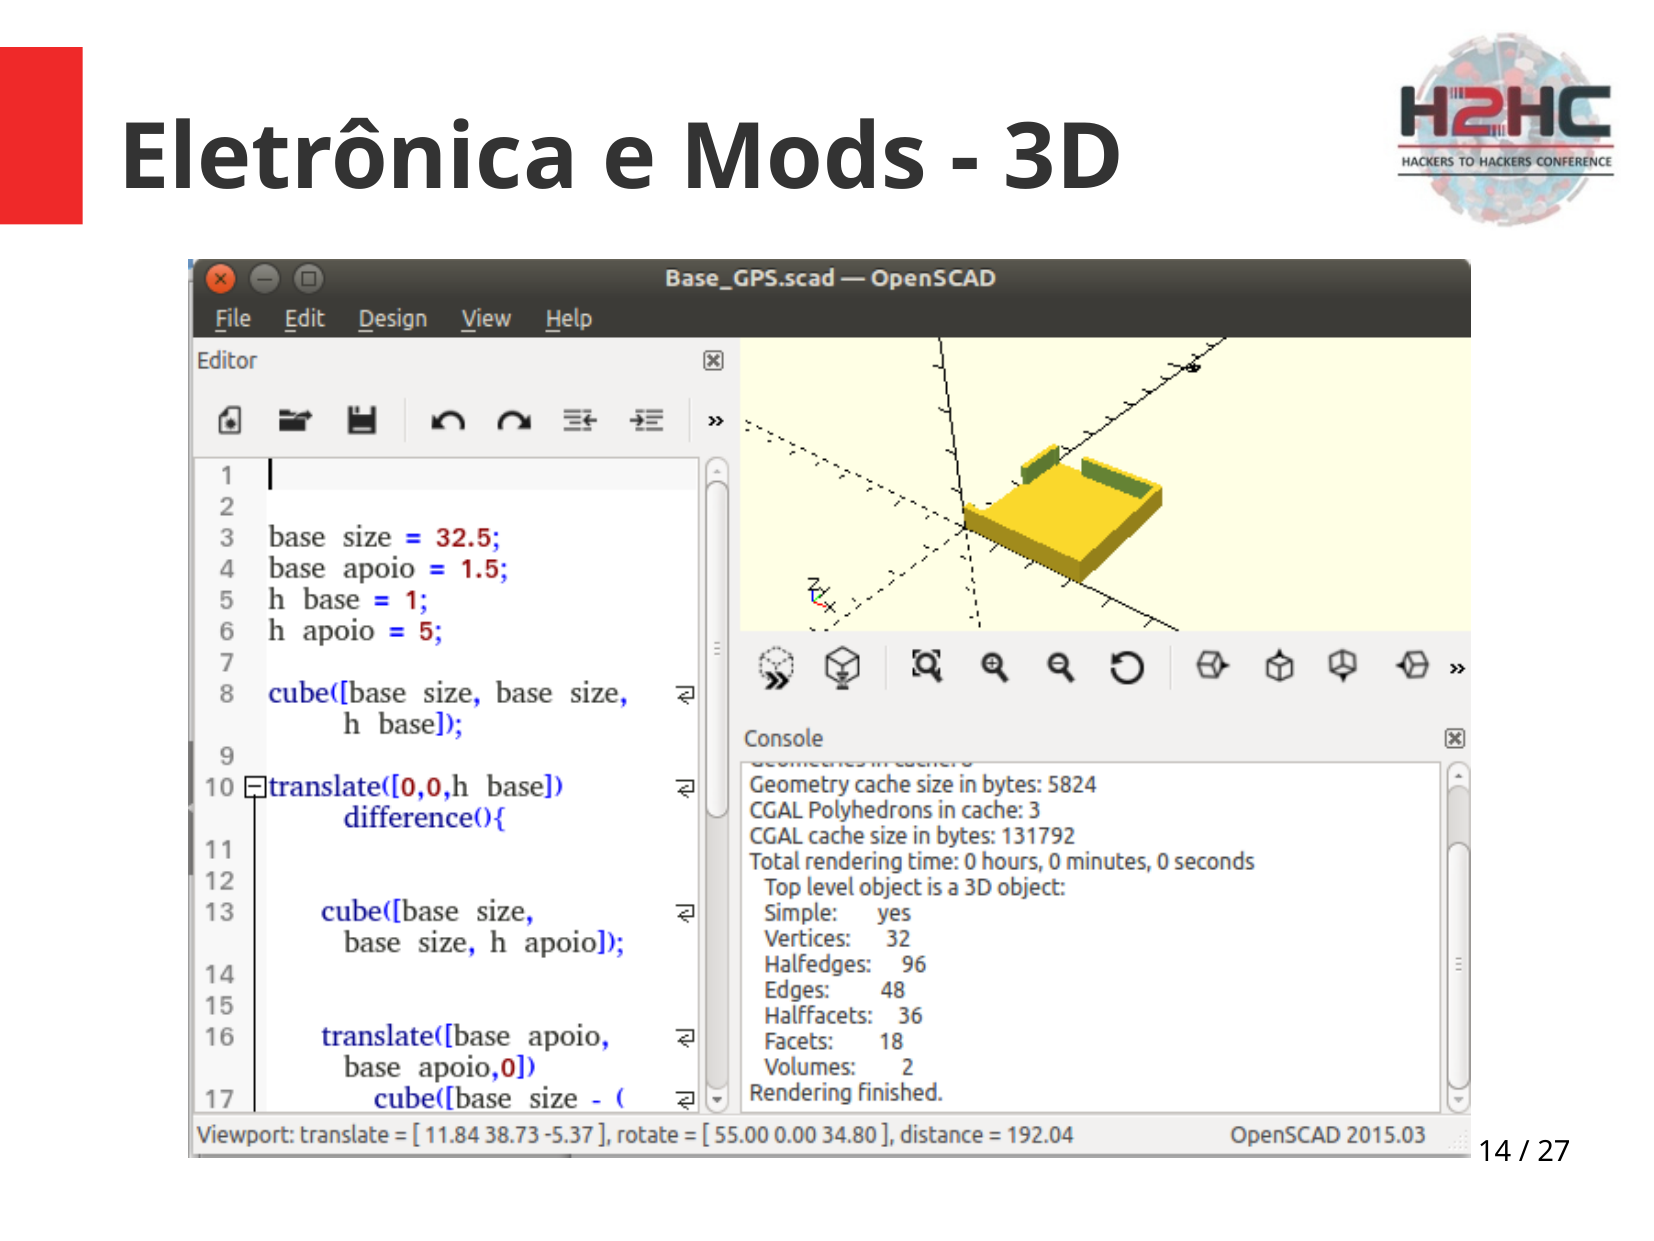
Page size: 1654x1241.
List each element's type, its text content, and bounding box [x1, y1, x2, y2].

picture [188, 259, 1471, 1158]
picture [1299, 11, 1654, 248]
title Eletrônica e Mods - 3D [118, 49, 1571, 257]
